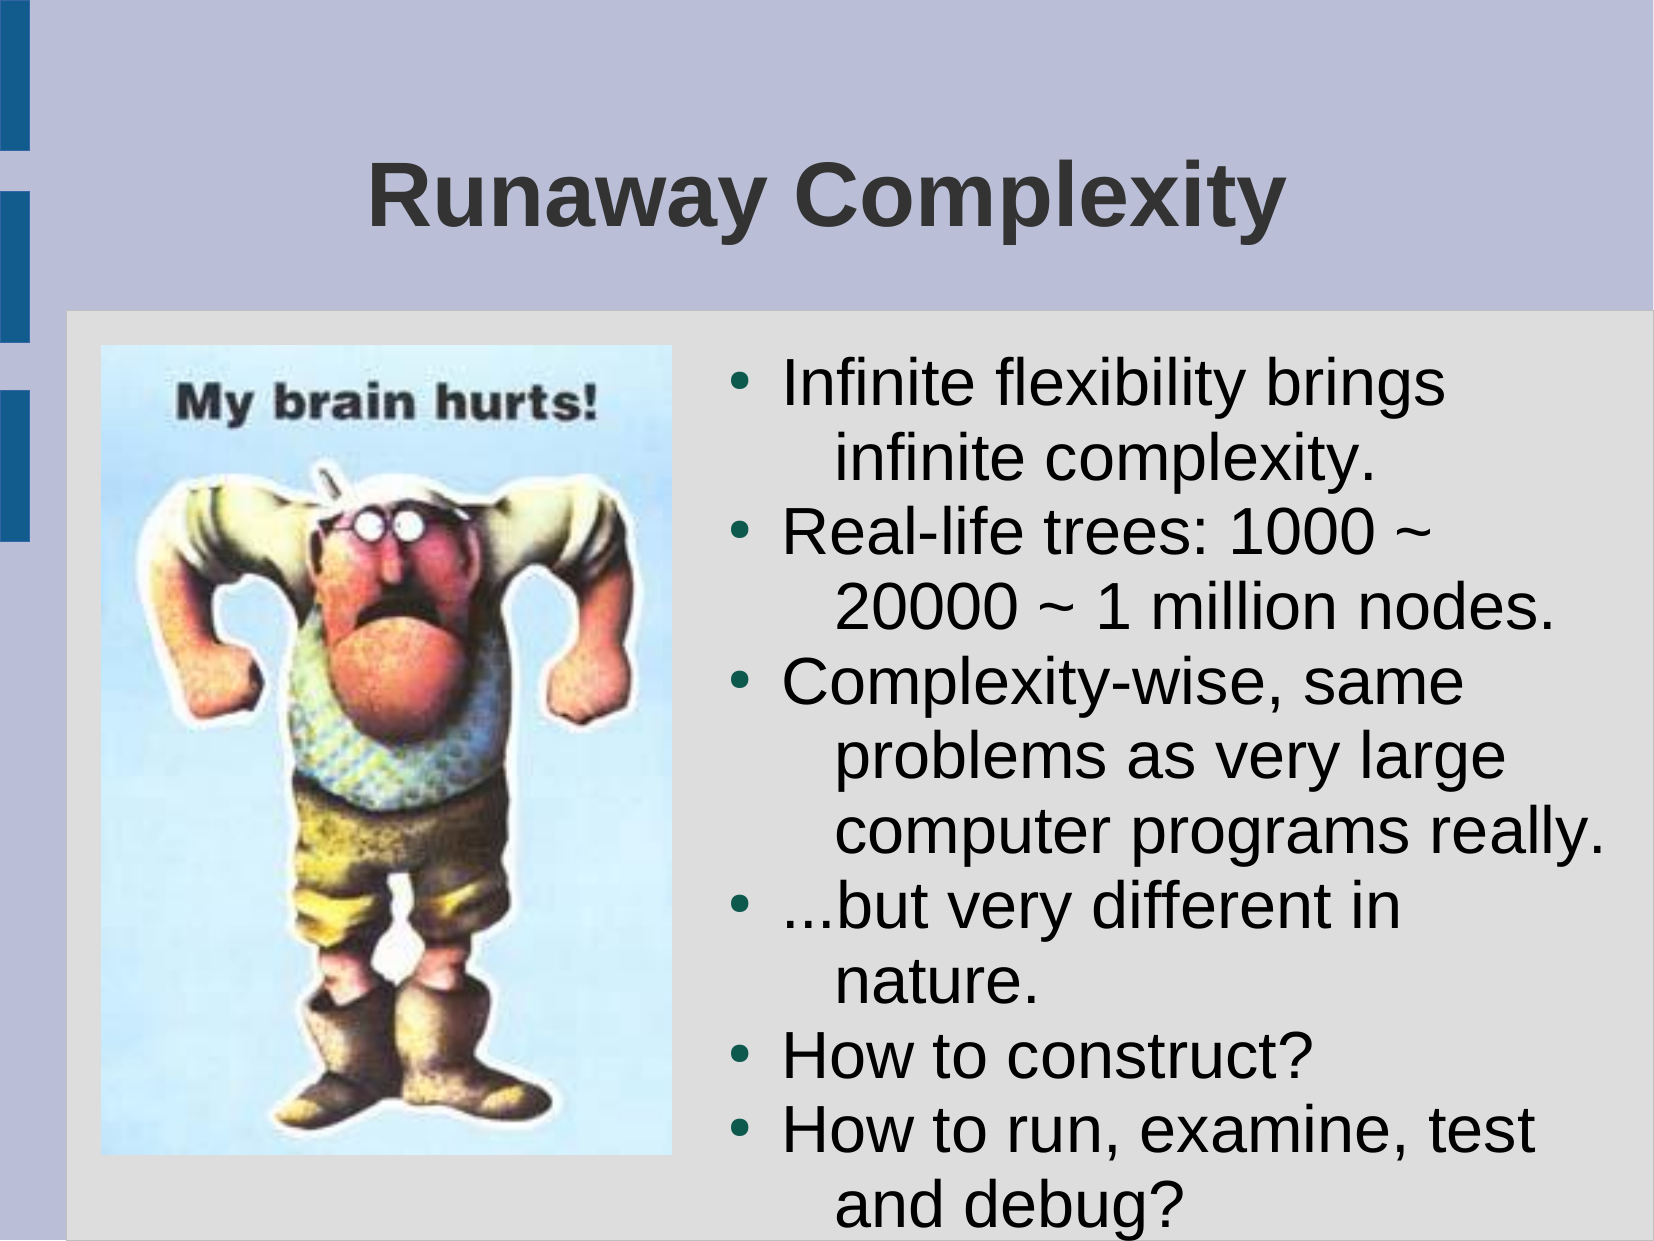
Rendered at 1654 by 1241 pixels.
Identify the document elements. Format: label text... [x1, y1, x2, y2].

picture [101, 345, 672, 1155]
title Runaway Complexity [121, 91, 1534, 299]
list Infinite flexibility brings infinite complexity. Real-life trees: 1000 ~ 20000 ~ 1 million nodes. Complexity-wise, same problems as very large computer programs really. ...but very different in nature. How to construct? How to run, examine, test and debug? [692, 344, 1627, 1168]
